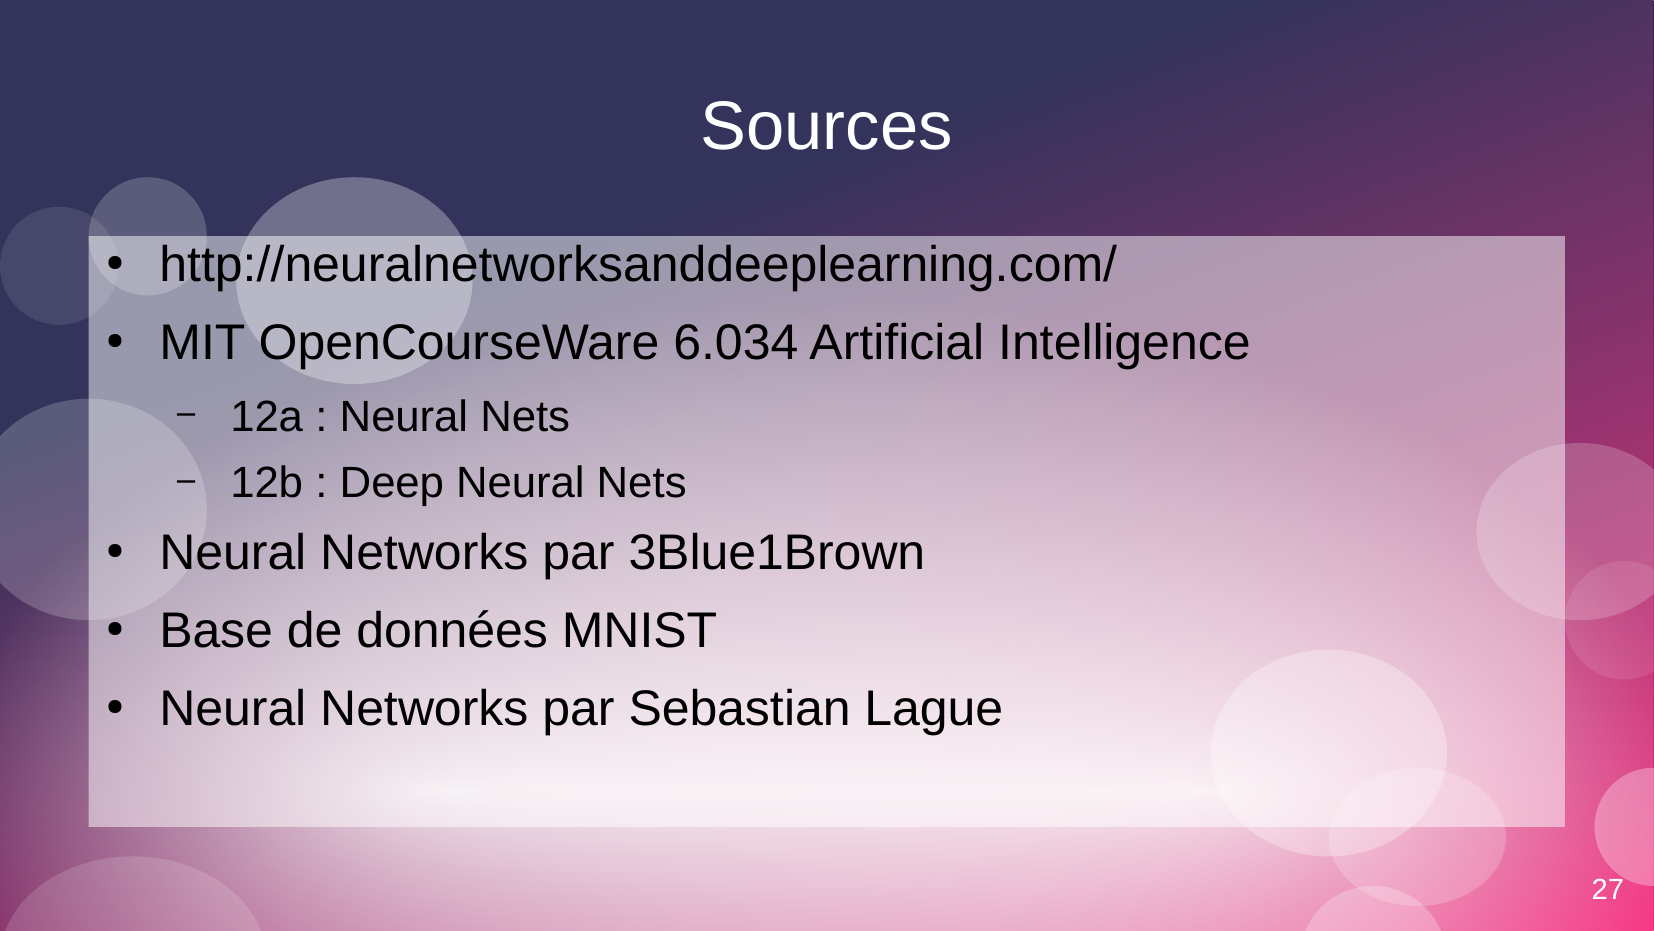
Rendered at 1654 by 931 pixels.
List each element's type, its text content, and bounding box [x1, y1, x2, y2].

list http://neuralnetworksanddeeplearning.com/ MIT OpenCourseWare 6.034 Artificial Intelligence 12a : Neural Nets 12b : Deep Neural Nets Neural Networks par 3Blue1Brown Base de données MNIST Neural Networks par Sebastian Lague [88, 236, 1565, 827]
title Sources [88, 44, 1565, 207]
